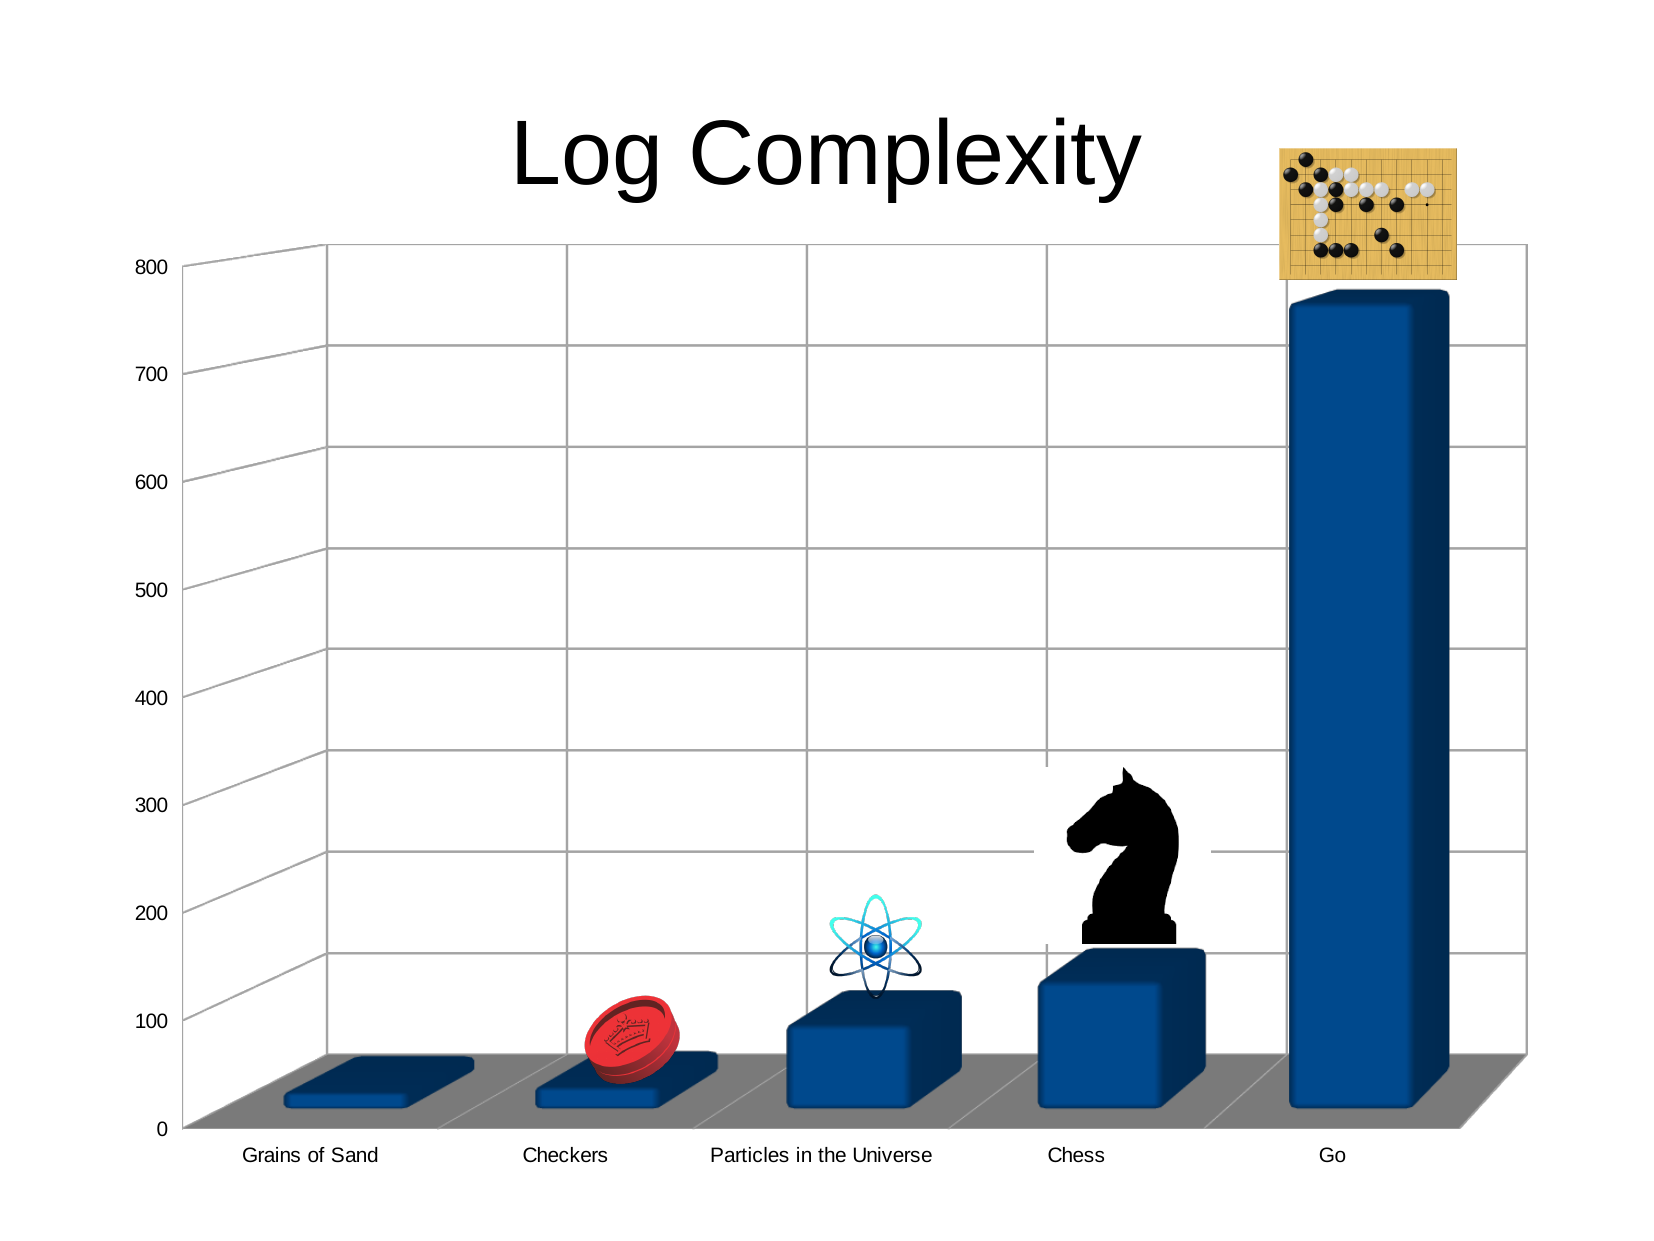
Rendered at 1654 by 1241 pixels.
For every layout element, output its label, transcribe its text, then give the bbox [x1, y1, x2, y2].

title Log Complexity [82, 49, 1571, 257]
chart [97, 225, 1566, 1187]
picture [1034, 767, 1211, 944]
picture [1279, 148, 1457, 281]
picture [580, 988, 684, 1093]
picture [821, 892, 930, 1001]
